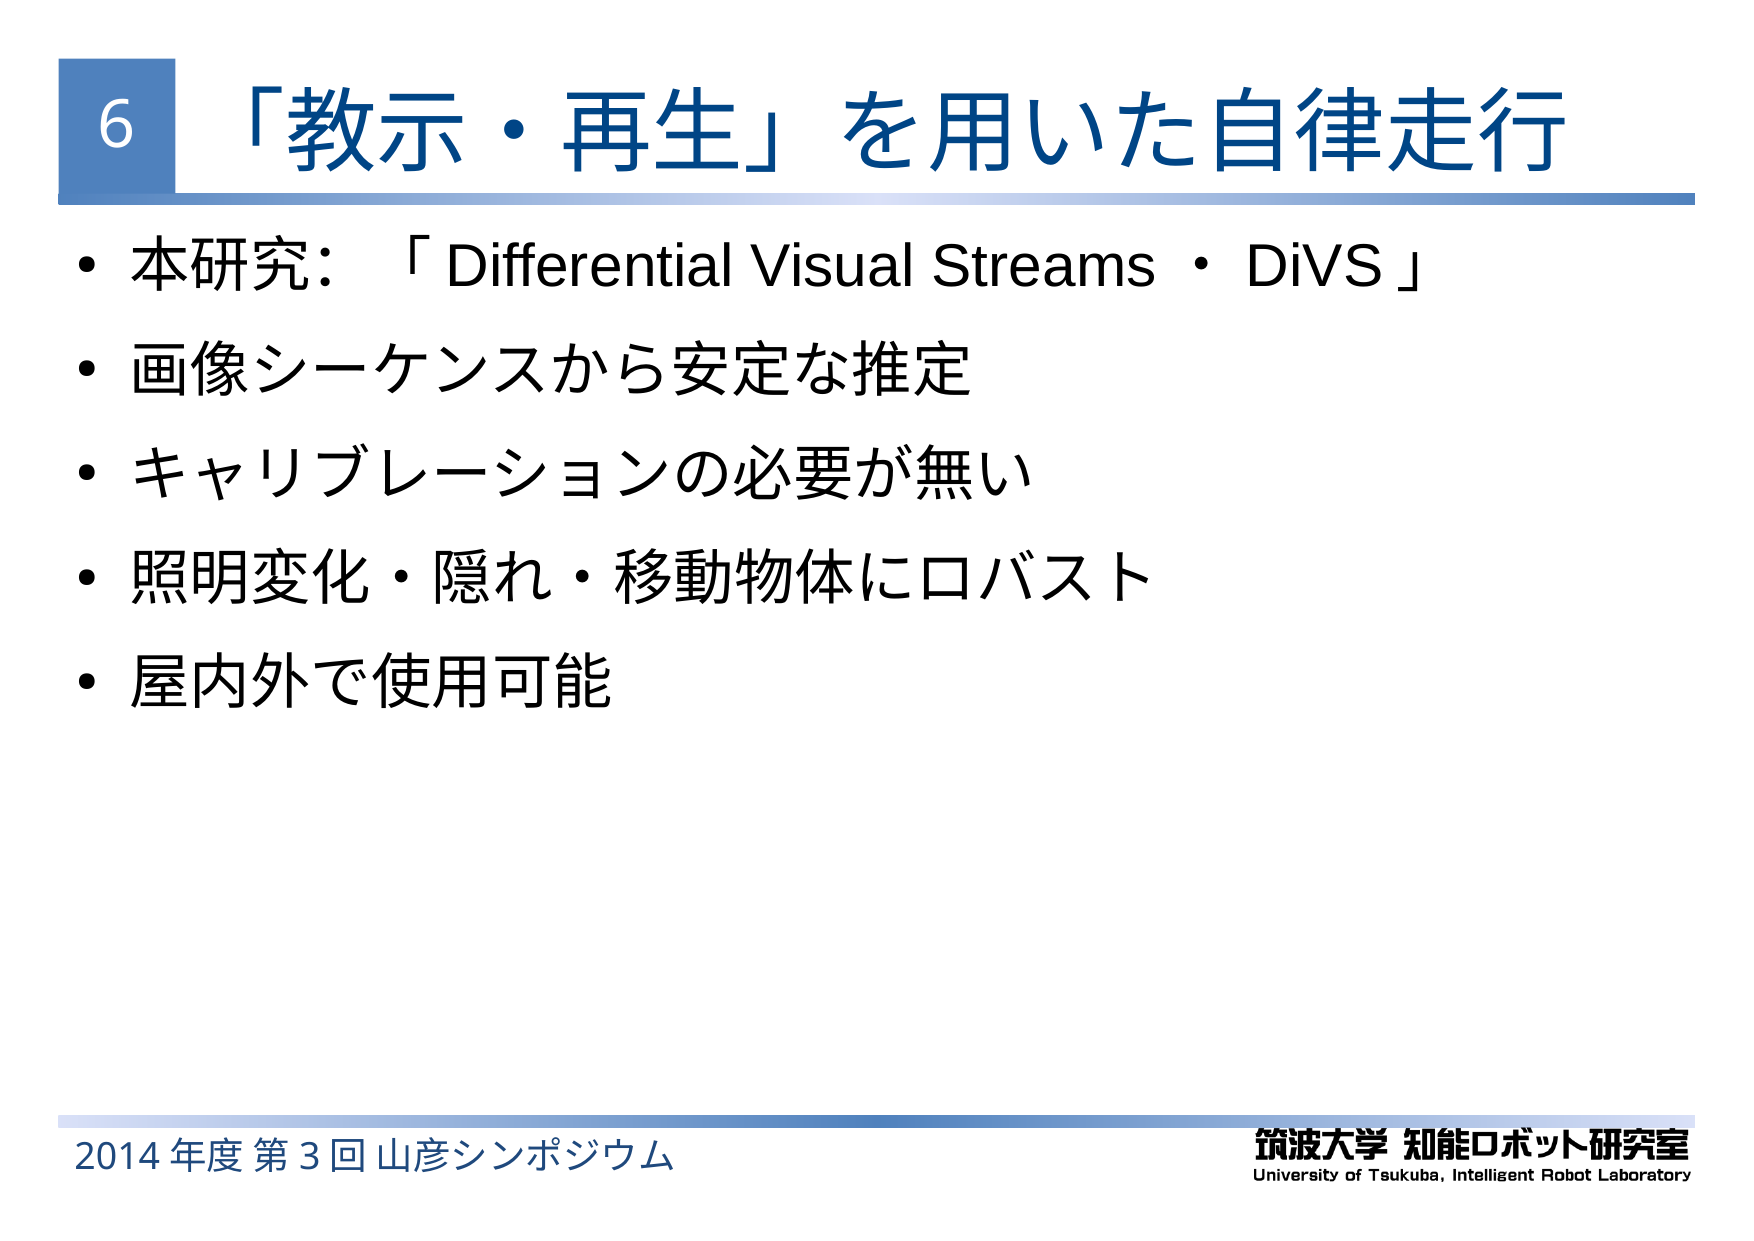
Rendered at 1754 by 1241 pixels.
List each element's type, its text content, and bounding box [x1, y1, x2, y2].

picture [1252, 1127, 1691, 1182]
list 本研究：「Differential Visual Streams・DiVS」 画像シーケンスから安定な推定 キャリブレーションの必要が無い 照明変化・隠れ・移動物体にロバスト 屋内外で使用可能 [58, 223, 1696, 1116]
title 「教示・再生」を用いた自律走行 [193, 61, 1651, 205]
